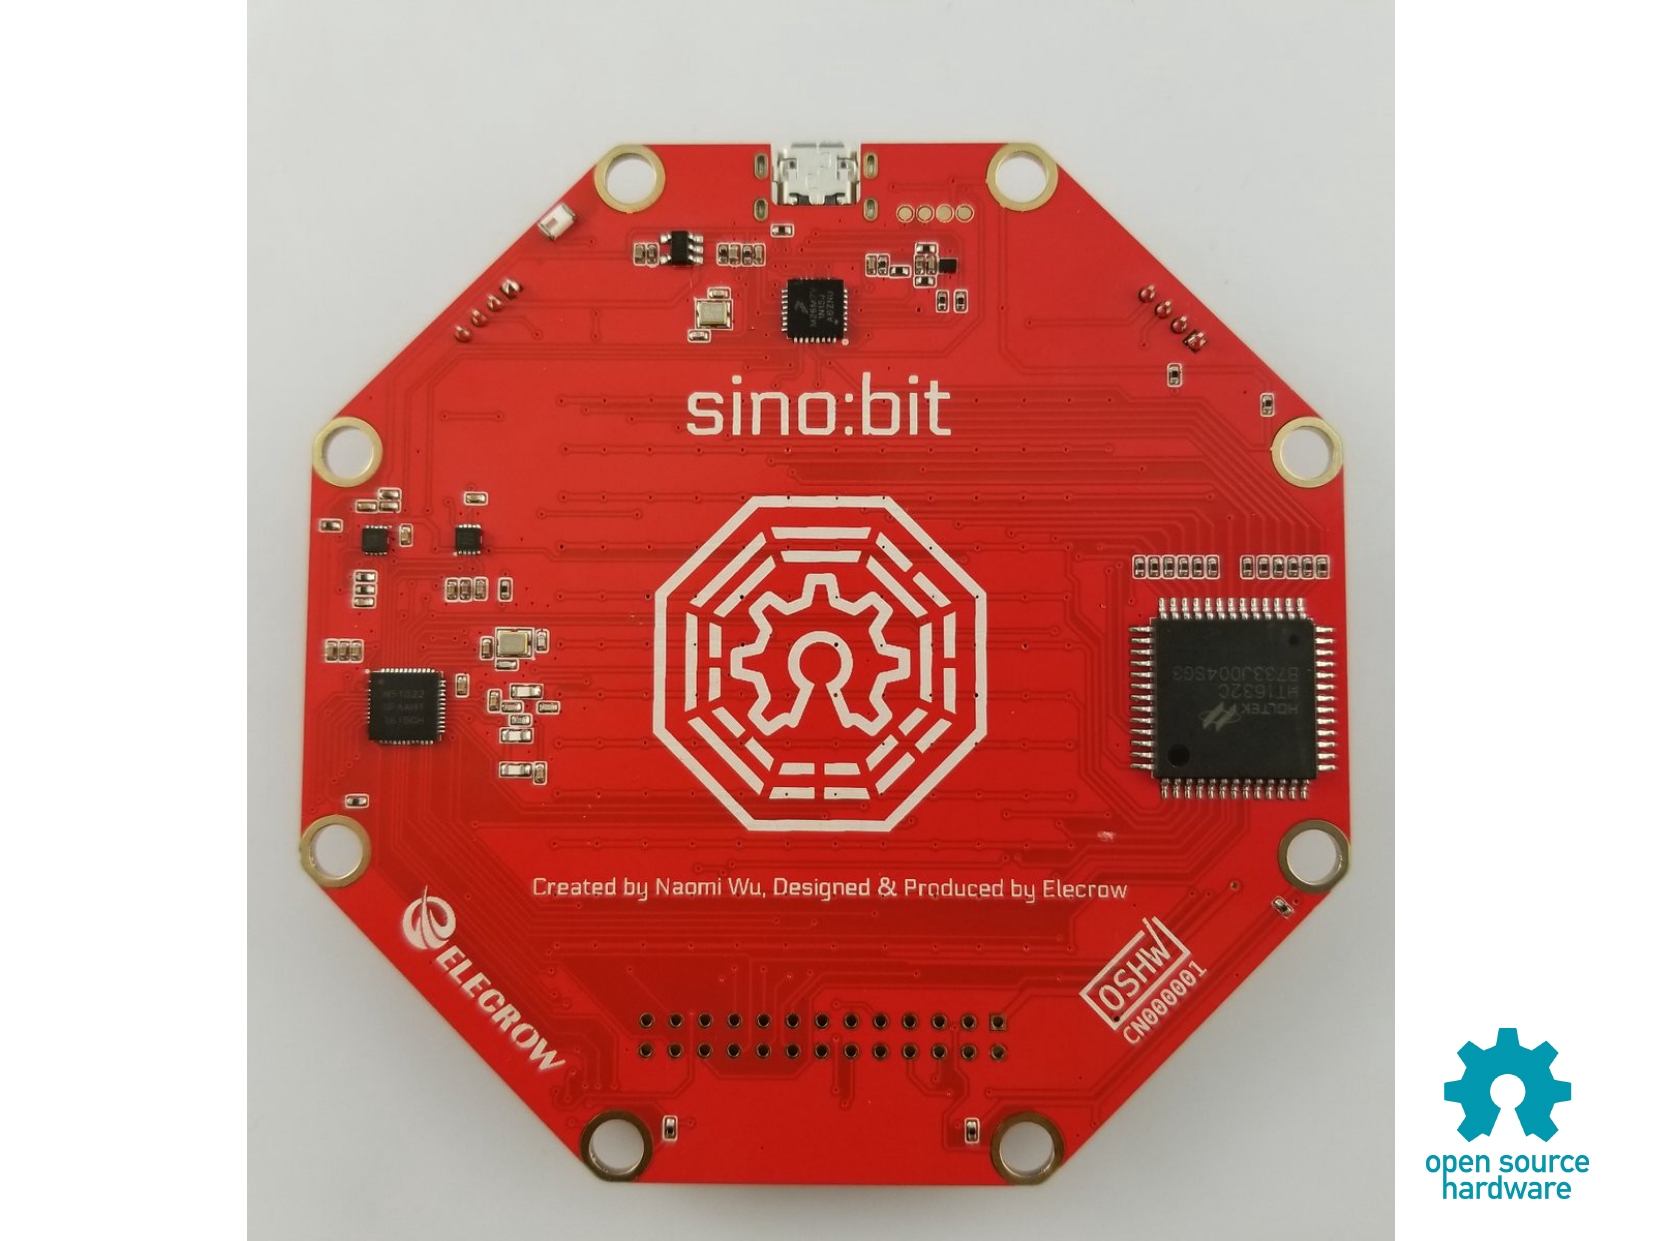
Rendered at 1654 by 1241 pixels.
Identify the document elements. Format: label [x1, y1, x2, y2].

picture [247, 0, 1395, 1241]
picture [1426, 1028, 1589, 1200]
